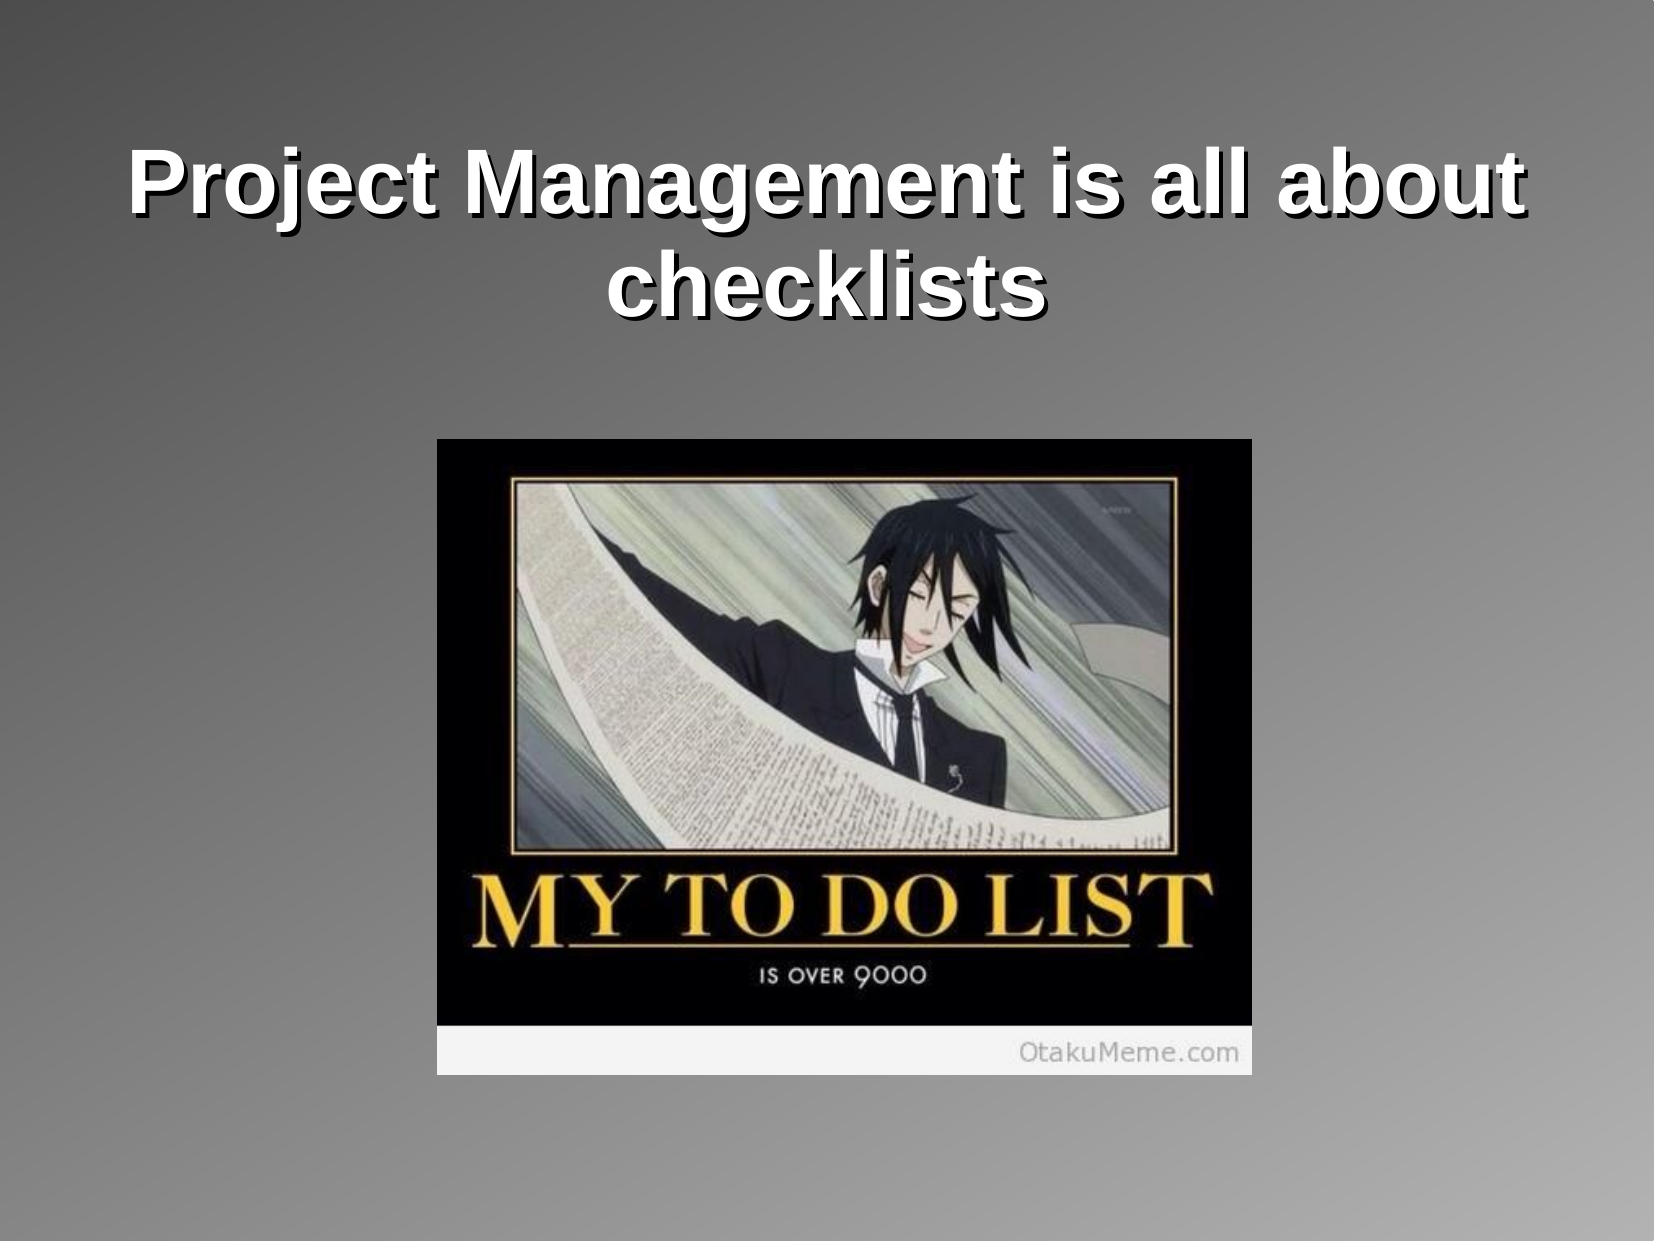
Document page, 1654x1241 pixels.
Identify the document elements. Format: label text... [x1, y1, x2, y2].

picture [437, 439, 1252, 1075]
title Project Management is all about checklists [82, 129, 1571, 337]
